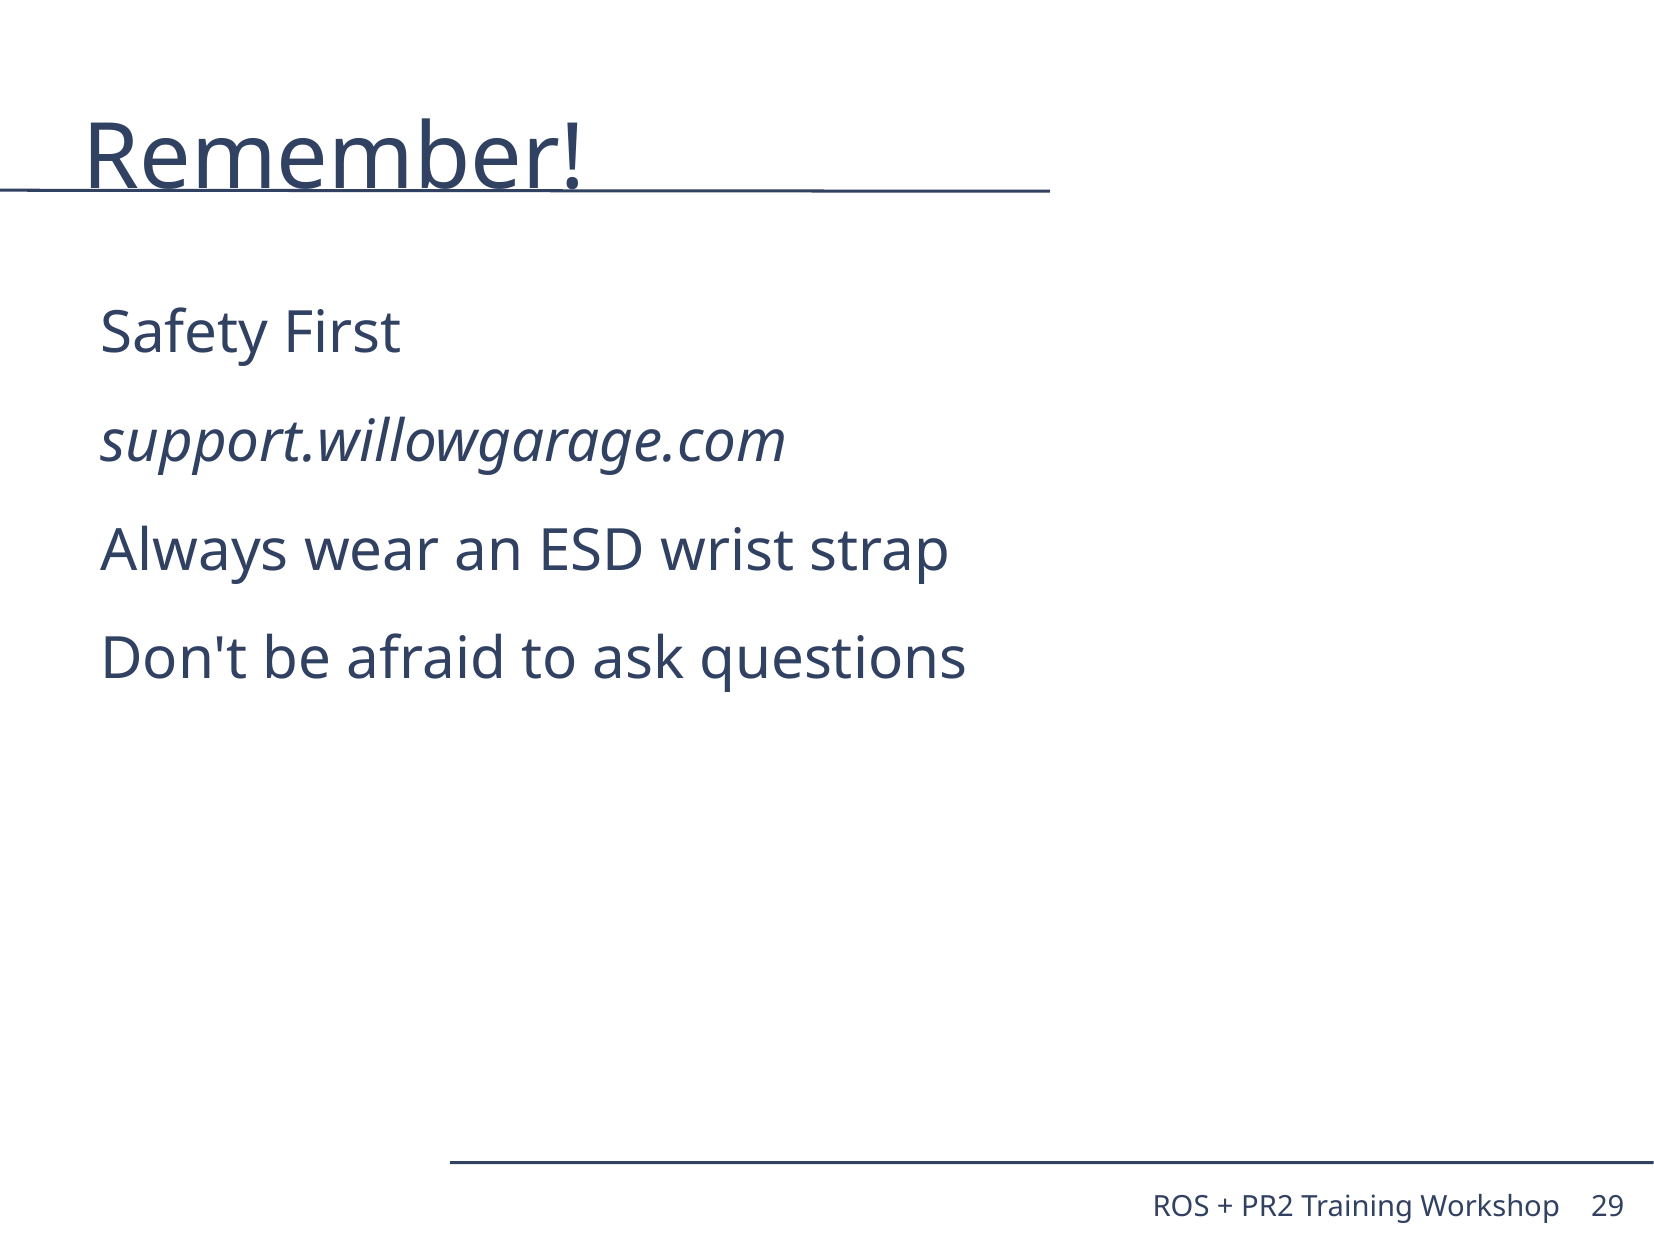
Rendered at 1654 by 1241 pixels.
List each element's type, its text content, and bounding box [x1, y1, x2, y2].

list Safety First support.willowgarage.com Always wear an ESD wrist strap Don't be afraid to ask questions [82, 290, 1571, 1109]
title Remember! [82, 56, 1571, 250]
